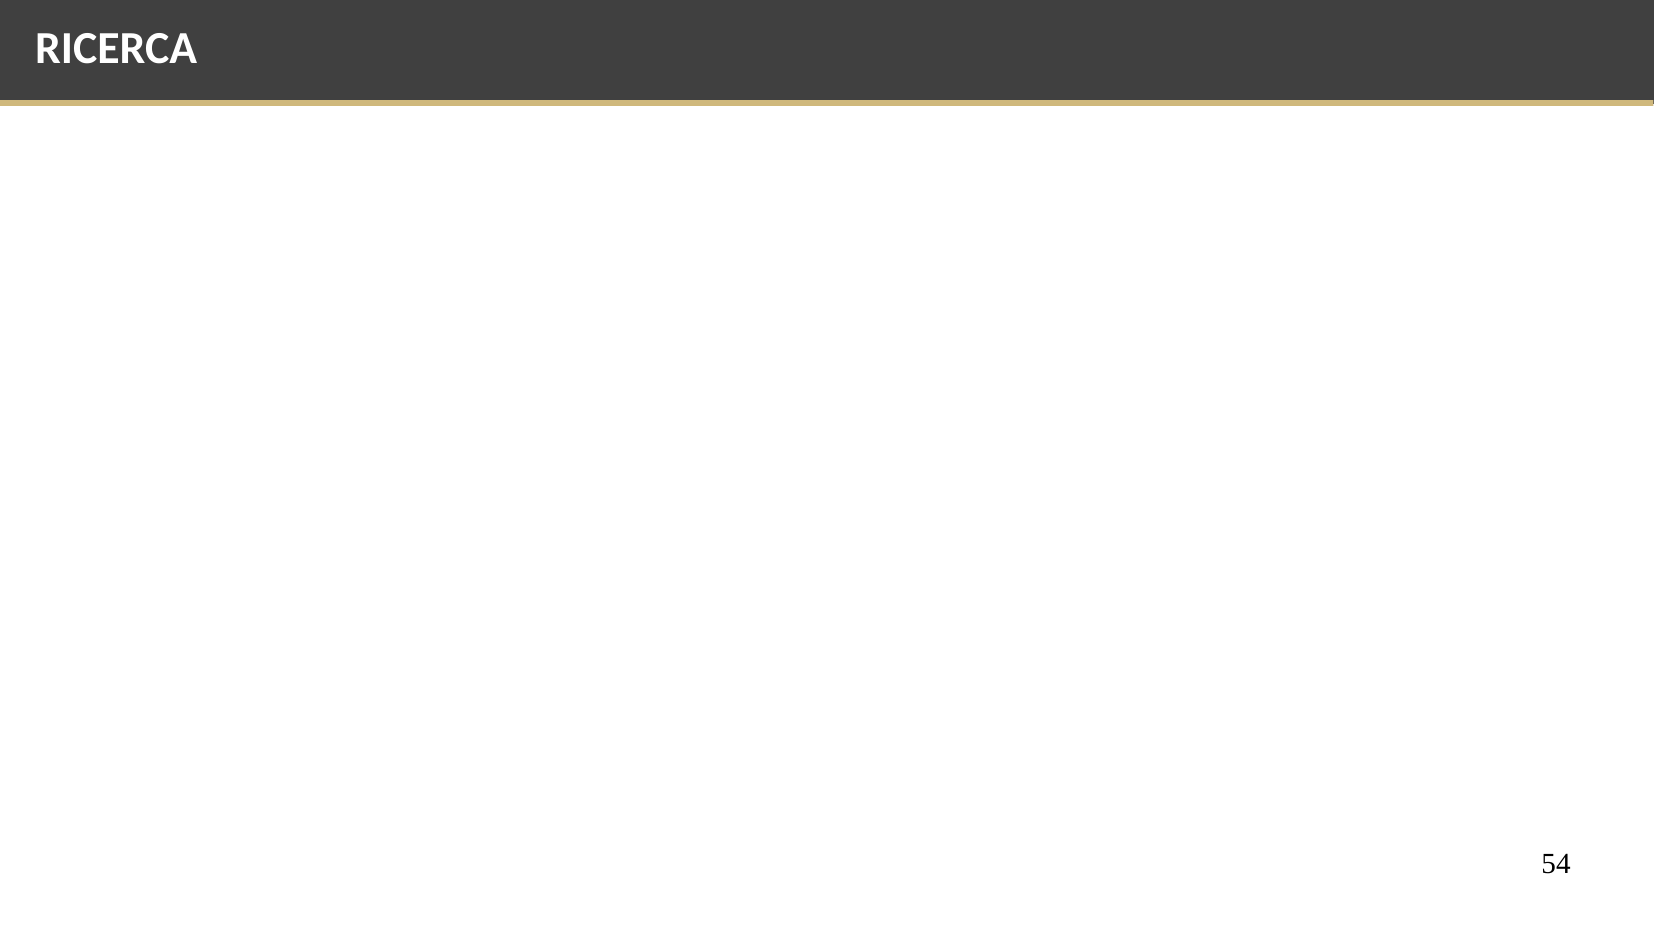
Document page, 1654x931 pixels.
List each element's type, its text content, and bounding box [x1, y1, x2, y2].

text_box RICERCA [0, 0, 1654, 100]
